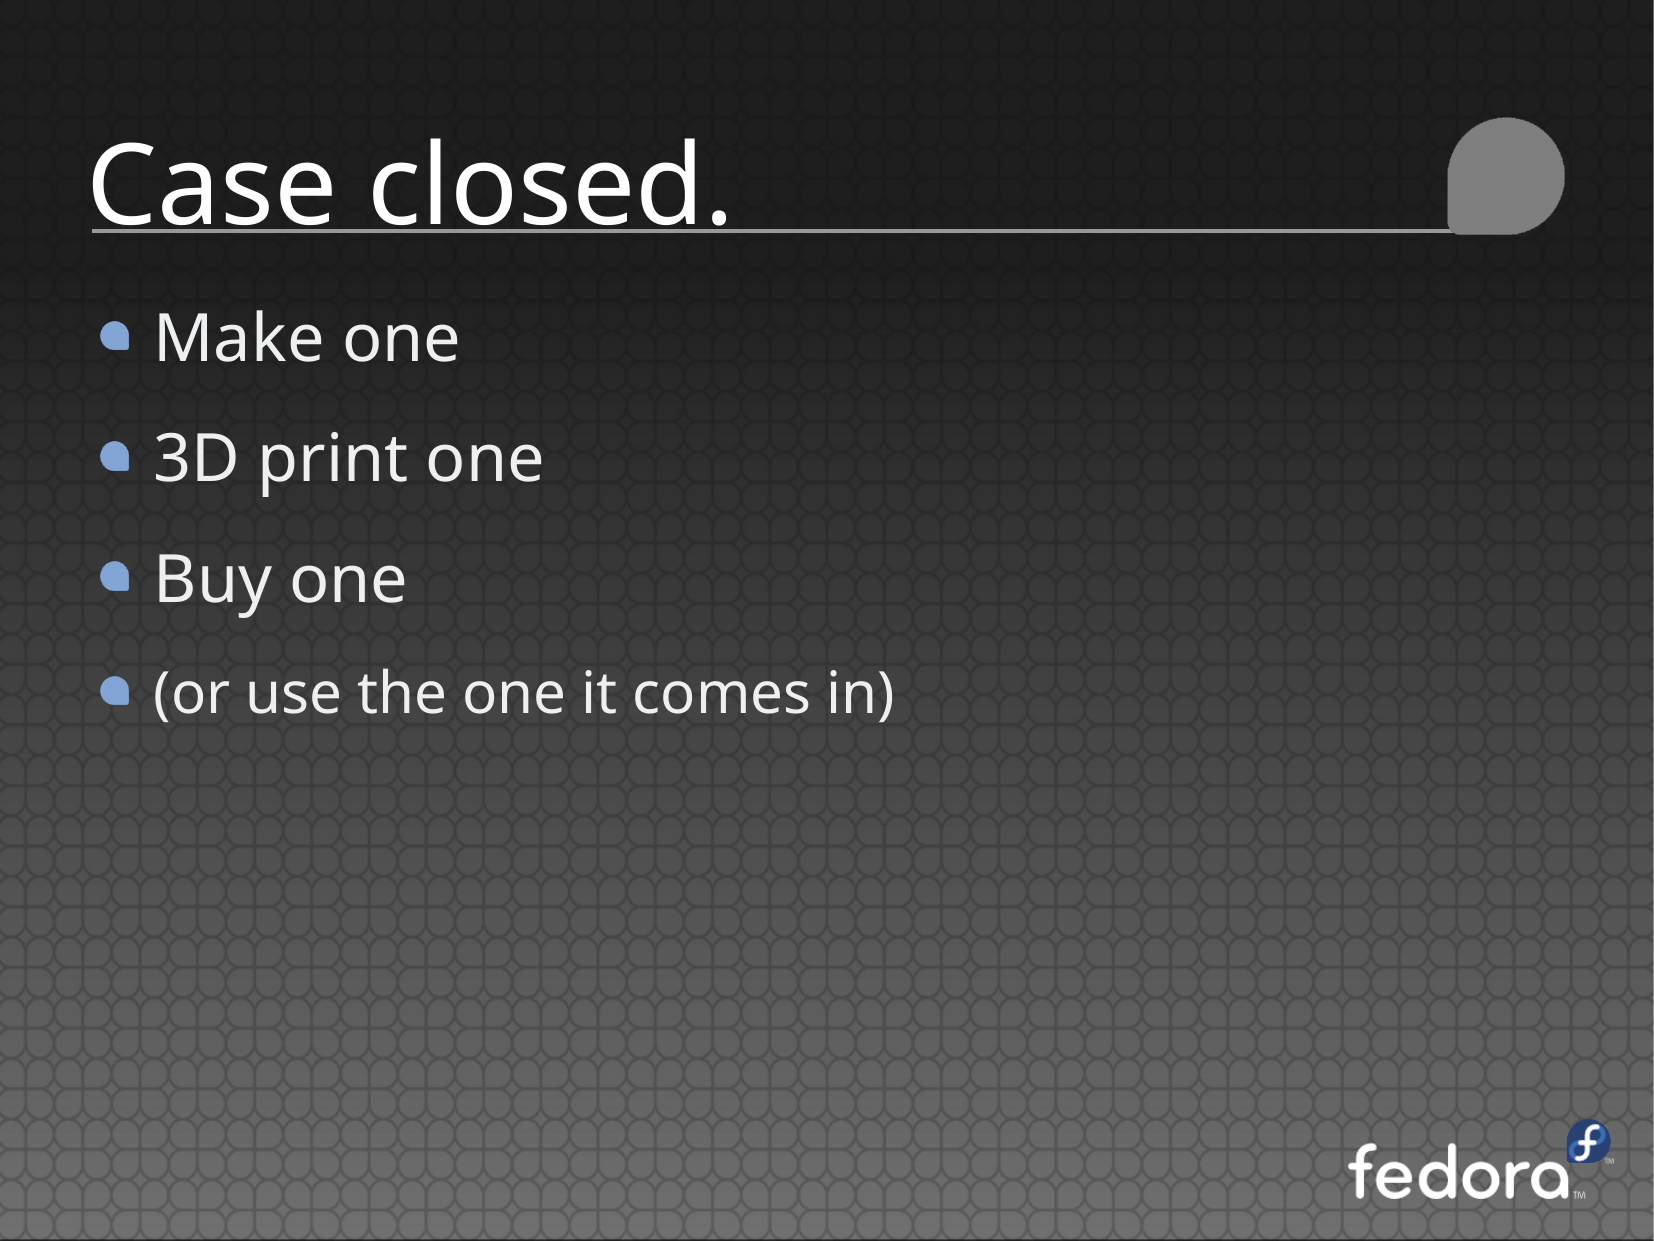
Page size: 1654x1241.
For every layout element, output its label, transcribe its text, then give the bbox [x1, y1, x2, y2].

list Make one 3D print one Buy one (or use the one it comes in) [82, 290, 1571, 1010]
title Case closed. [86, 112, 1576, 249]
picture [0, 0, 1654, 1241]
